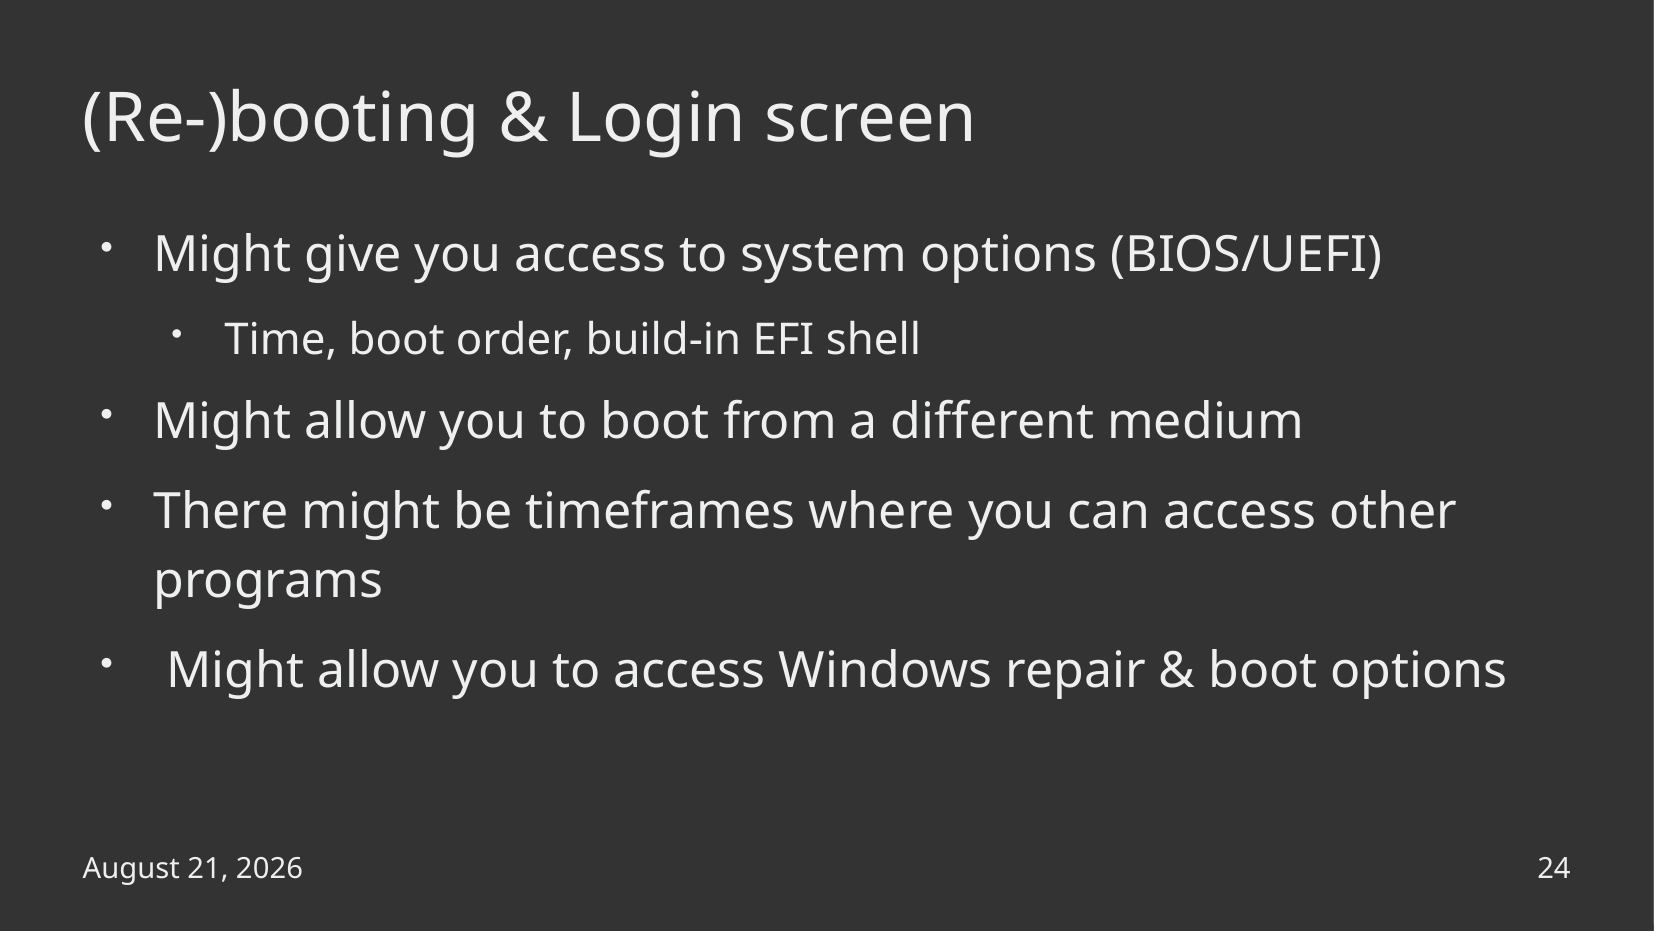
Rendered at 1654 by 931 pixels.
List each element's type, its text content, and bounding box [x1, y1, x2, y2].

title (Re-)booting & Login screen [82, 36, 1571, 193]
list Might give you access to system options (BIOS/UEFI) Time, boot order, build-in EFI shell Might allow you to boot from a different medium There might be timeframes where you can access other programs Might allow you to access Windows repair & boot options [82, 217, 1571, 808]
